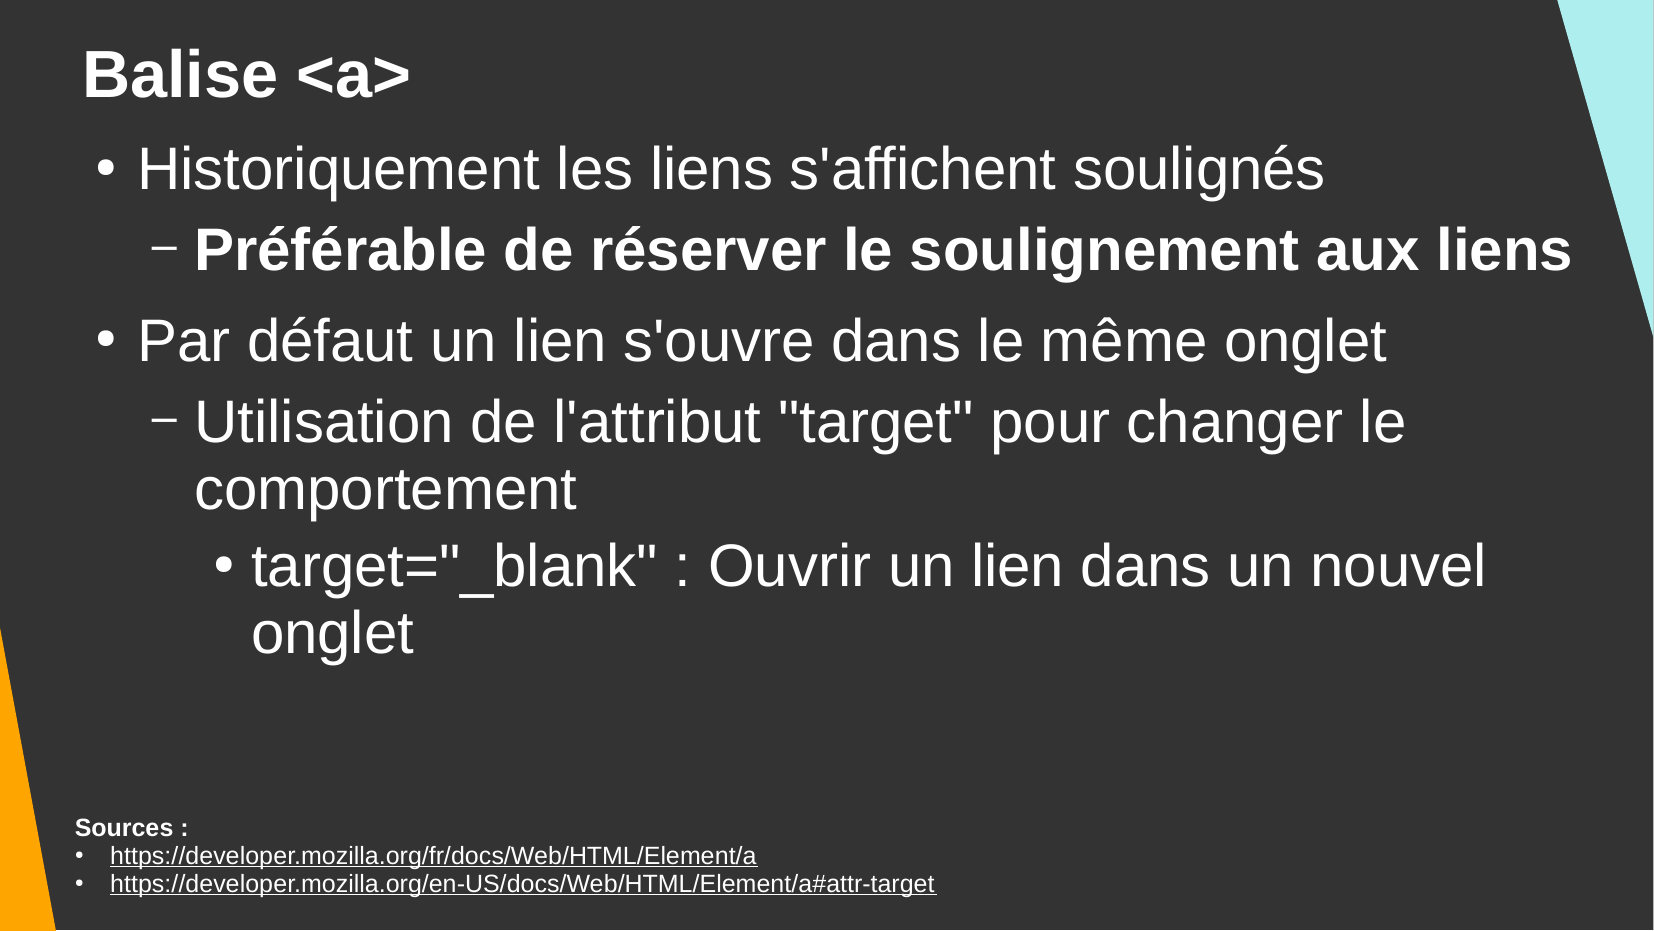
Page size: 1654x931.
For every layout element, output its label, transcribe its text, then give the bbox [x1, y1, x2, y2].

text_box Sources : https://developer.mozilla.org/fr/docs/Web/HTML/Element/a https://developer.mozilla.org/en-US/docs/Web/HTML/Element/a#attr-target [60, 806, 1546, 931]
title Balise <a> [82, 37, 1571, 114]
list Historiquement les liens s'affichent soulignés Préférable de réserver le soulignement aux liens Par défaut un lien s'ouvre dans le même onglet Utilisation de l'attribut "target" pour changer le comportement target="_blank" : Ouvrir un lien dans un nouvel onglet [80, 135, 1605, 718]
text_box [0, 627, 56, 931]
text_box [1557, 0, 1654, 340]
